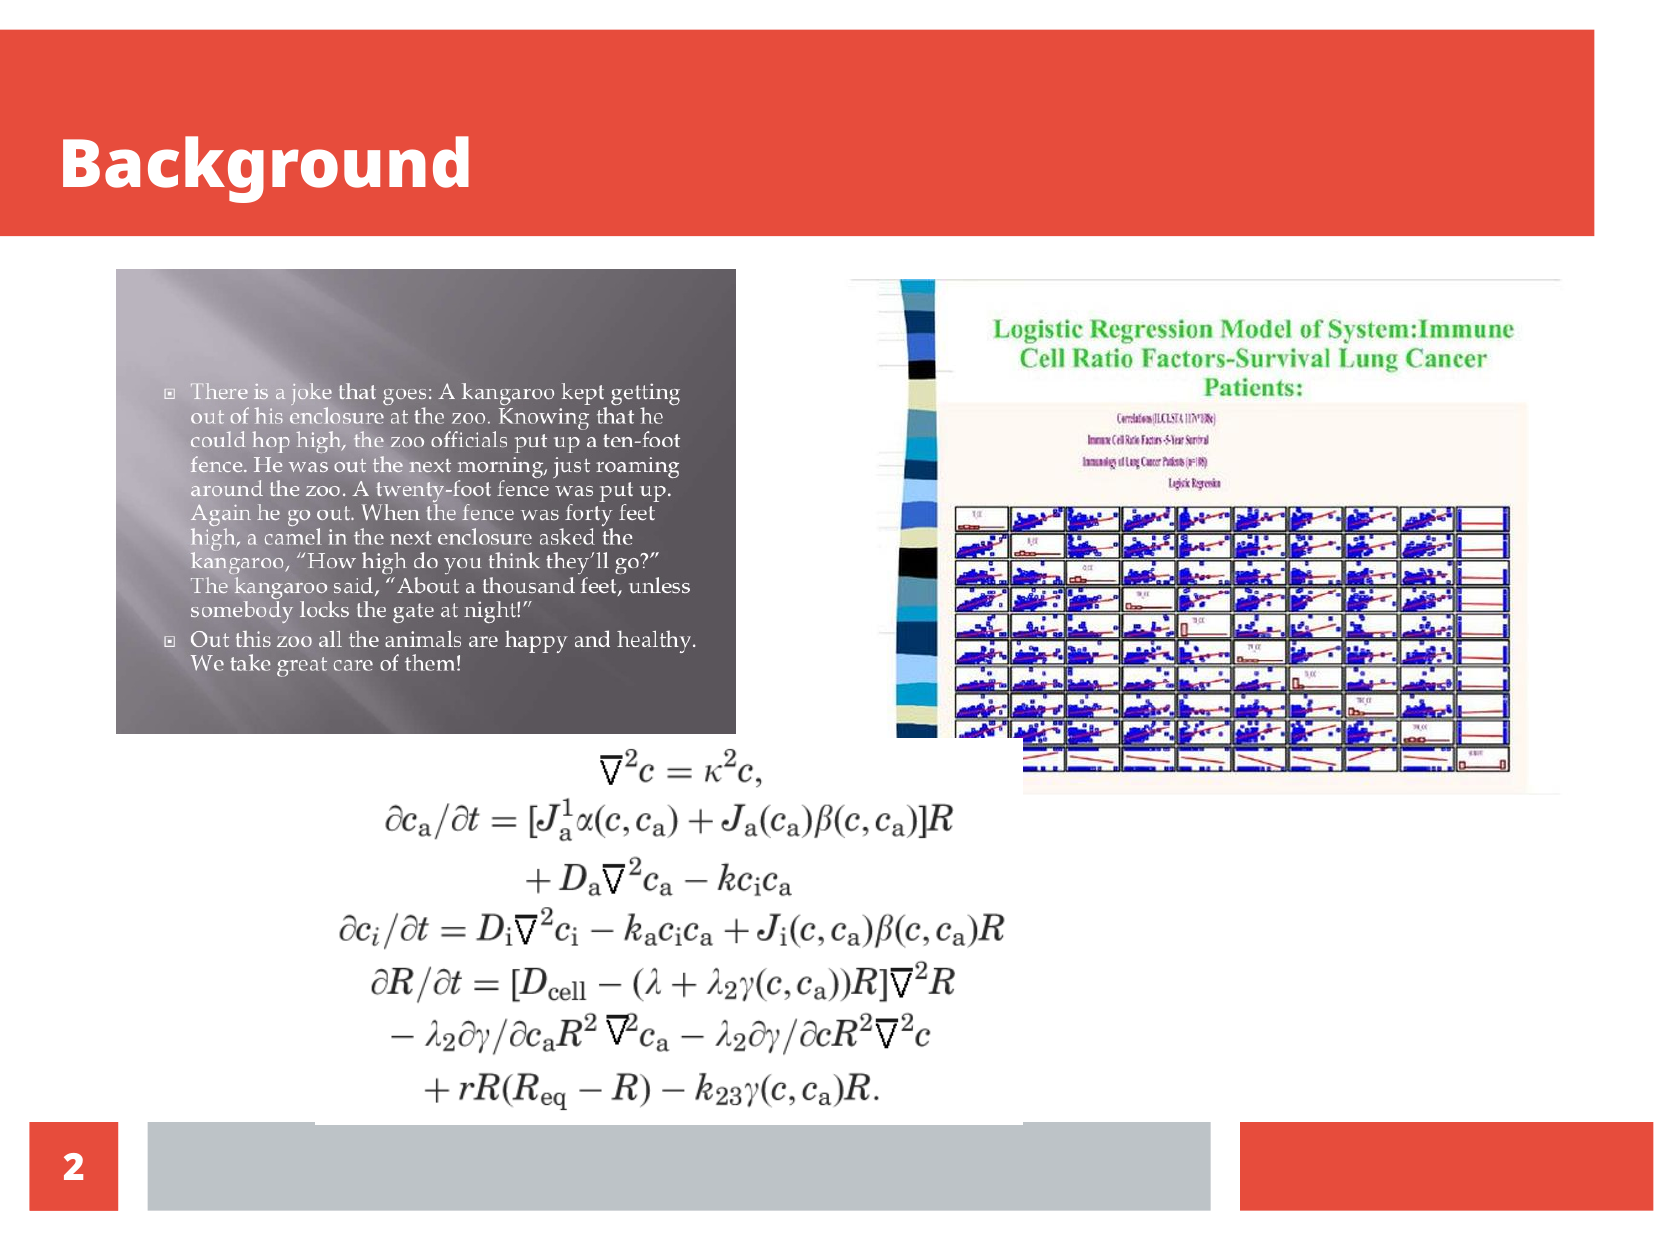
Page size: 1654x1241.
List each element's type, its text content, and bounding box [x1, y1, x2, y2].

title Background [59, 59, 1595, 207]
picture [315, 279, 1590, 1126]
picture [116, 269, 736, 734]
